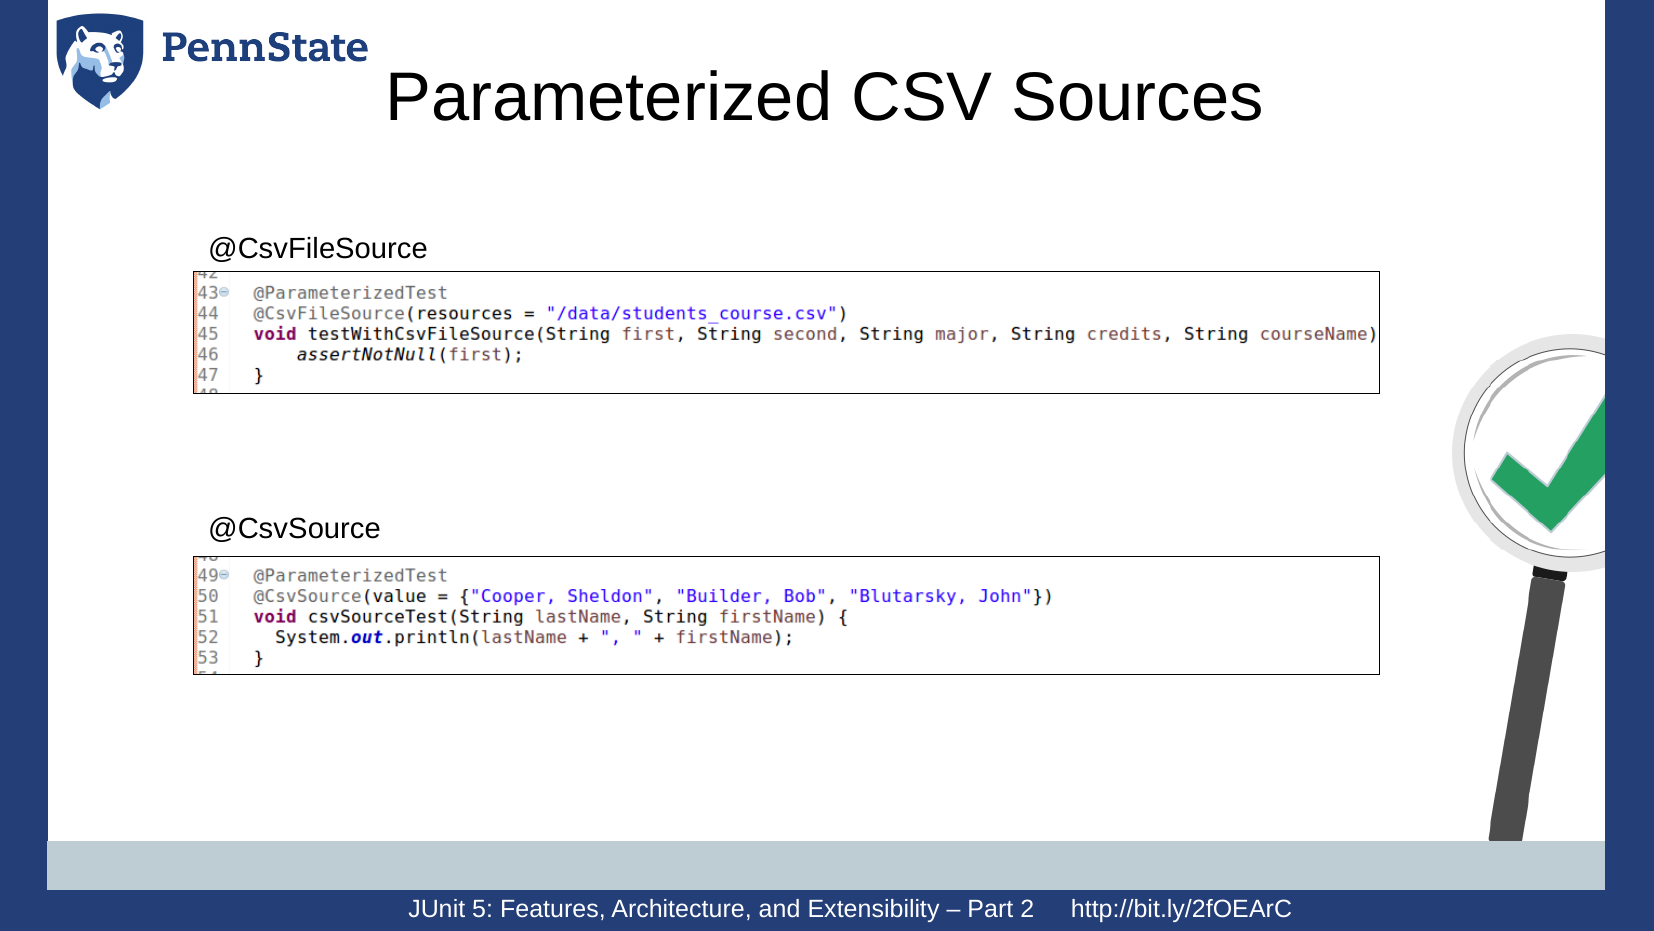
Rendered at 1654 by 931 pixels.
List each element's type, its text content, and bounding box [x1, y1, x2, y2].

picture [193, 556, 1380, 675]
title Parameterized CSV Sources [60, 19, 1591, 175]
picture [1452, 334, 1605, 841]
text_box @CsvSource [193, 504, 400, 552]
picture [193, 271, 1380, 394]
picture [48, 0, 411, 152]
text_box @CsvFileSource [193, 224, 468, 272]
